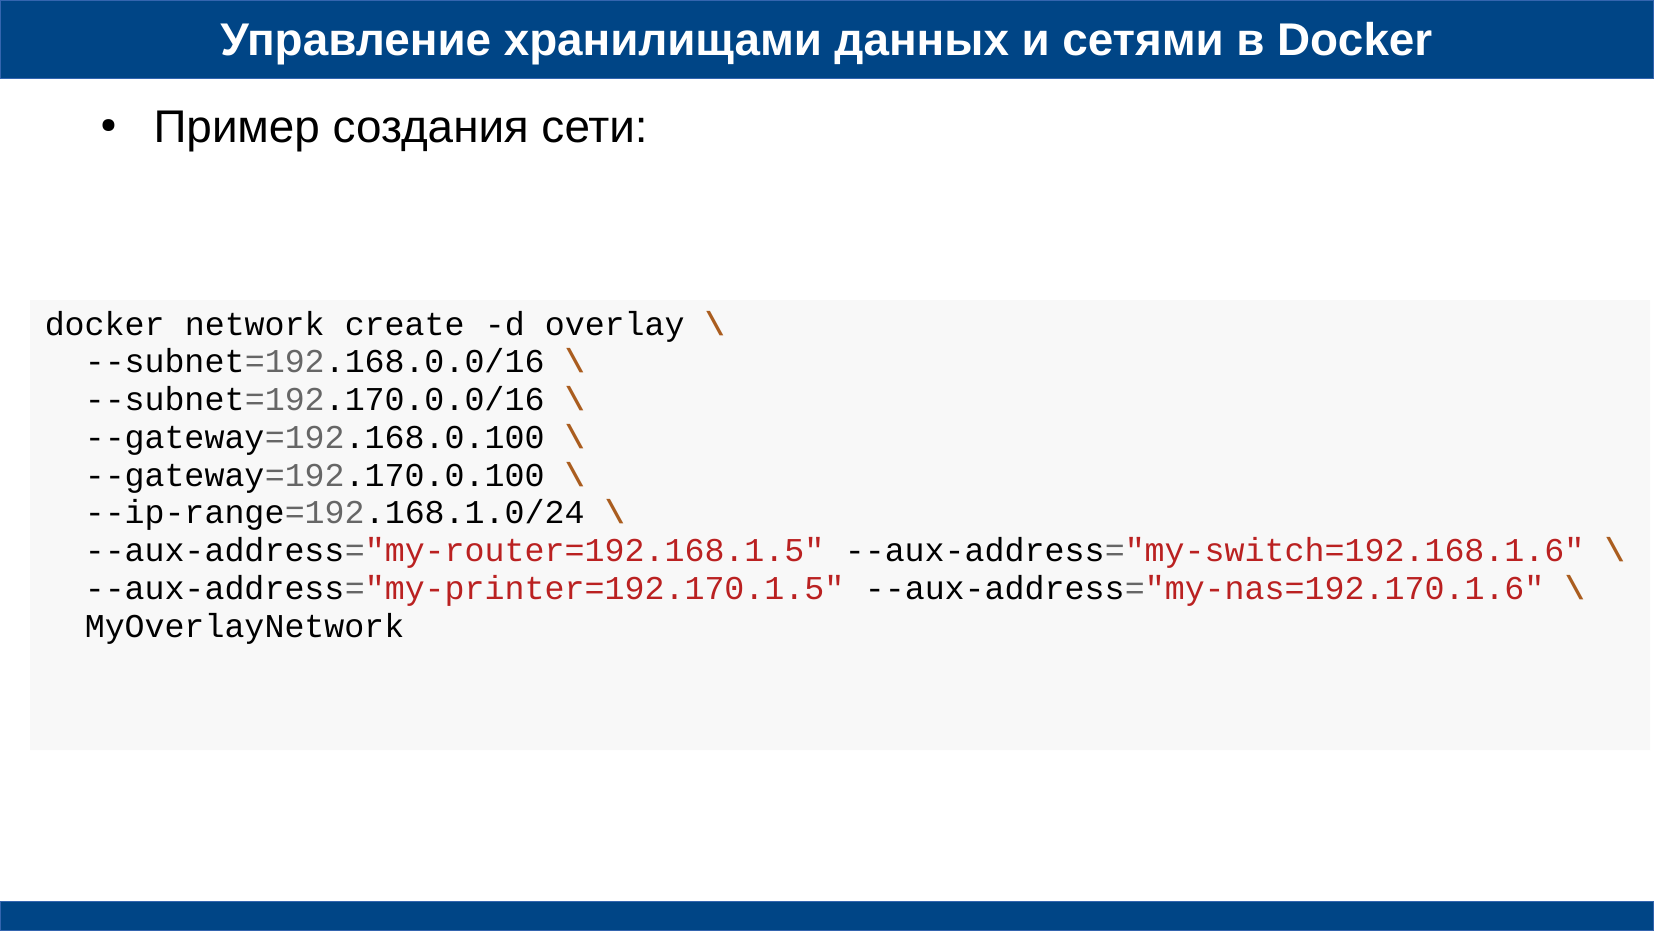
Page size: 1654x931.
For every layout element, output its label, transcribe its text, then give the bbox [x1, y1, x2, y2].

list Пример создания сети: [82, 101, 1571, 196]
title Управление хранилищами данных и сетями в Docker [0, 0, 1654, 79]
text_box docker network create -d overlay \ --subnet=192.168.0.0/16 \ --subnet=192.170.0.0/16 \ --gateway=192.168.0.100 \ --gateway=192.170.0.100 \ --ip-range=192.168.1.0/24 \ --aux-address="my-router=192.168.1.5" --aux-address="my-switch=192.168.1.6" \ --aux-address="my-printer=192.170.1.5" --aux-address="my-nas=192.170.1.6" \ MyOverlayNetwork [30, 300, 1651, 751]
